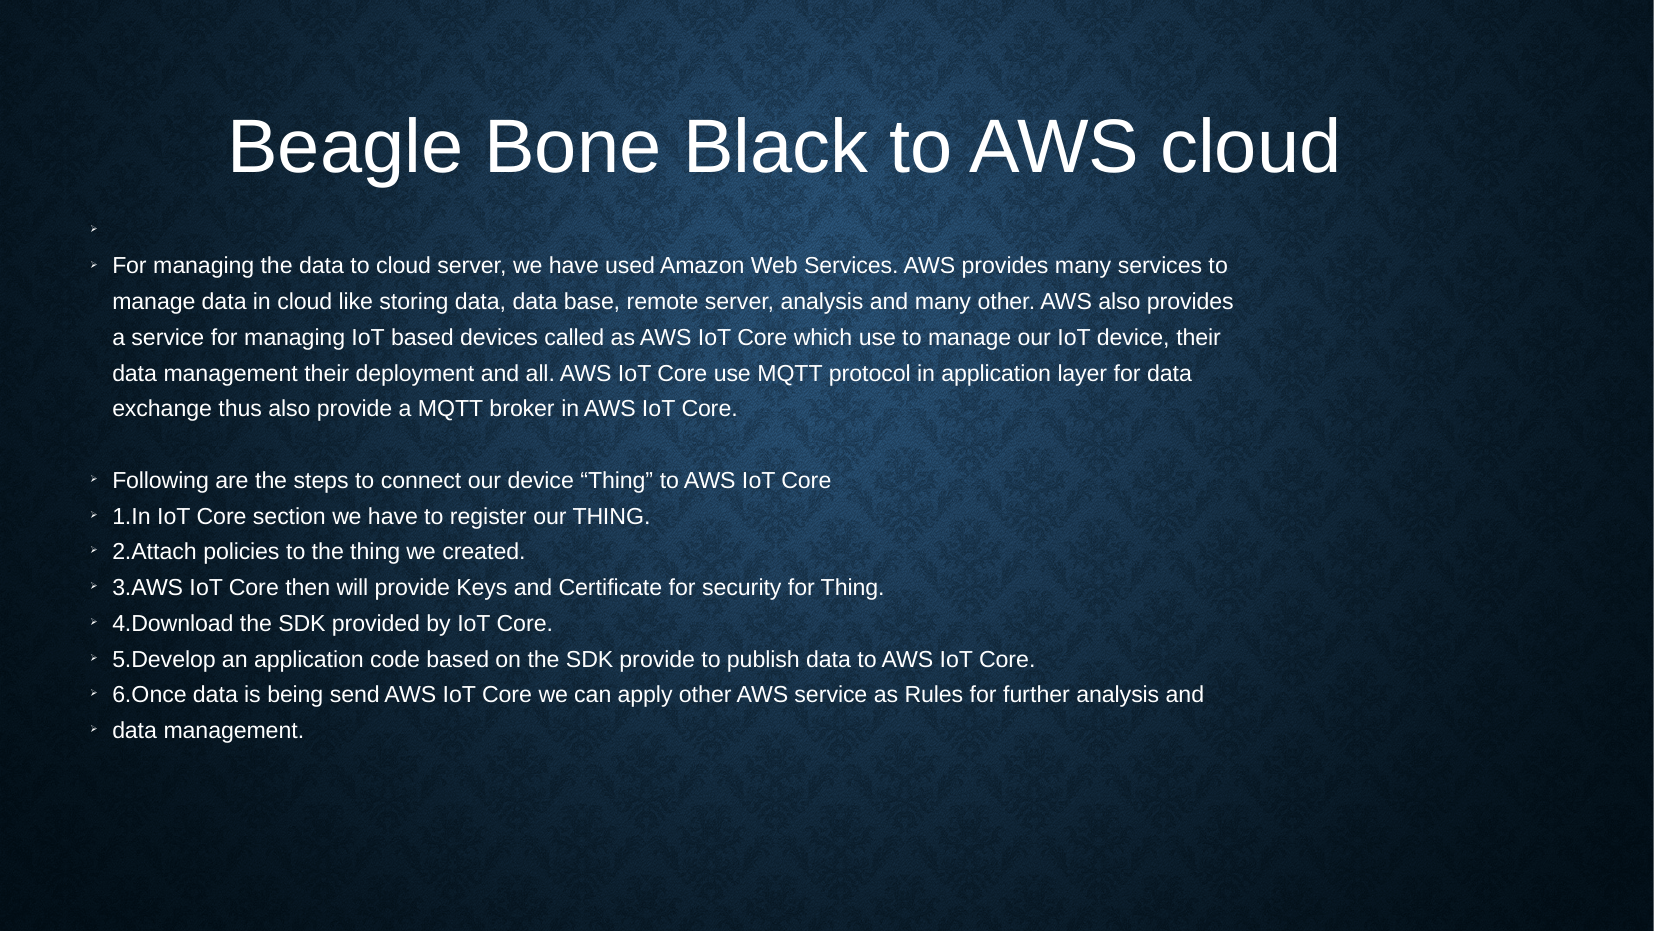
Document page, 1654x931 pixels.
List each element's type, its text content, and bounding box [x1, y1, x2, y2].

picture [0, 0, 1654, 931]
title Beagle Bone Black to AWS cloud [82, 56, 1487, 217]
list For managing the data to cloud server, we have used Amazon Web Services. AWS provides many services to manage data in cloud like storing data, data base, remote server, analysis and many other. AWS also provides a service for managing IoT based devices called as AWS IoT Core which use to manage our IoT device, their data management their deployment and all. AWS IoT Core use MQTT protocol in application layer for data exchange thus also provide a MQTT broker in AWS IoT Core. Following are the steps to connect our device “Thing” to AWS IoT Core 1.In IoT Core section we have to register our THING. 2.Attach policies to the thing we created. 3.AWS IoT Core then will provide Keys and Certificate for security for Thing. 4.Download the SDK provided by IoT Core. 5.Develop an application code based on the SDK provide to publish data to AWS IoT Core. 6.Once data is being send AWS IoT Core we can apply other AWS service as Rules for further analysis and data management. [82, 217, 1571, 757]
